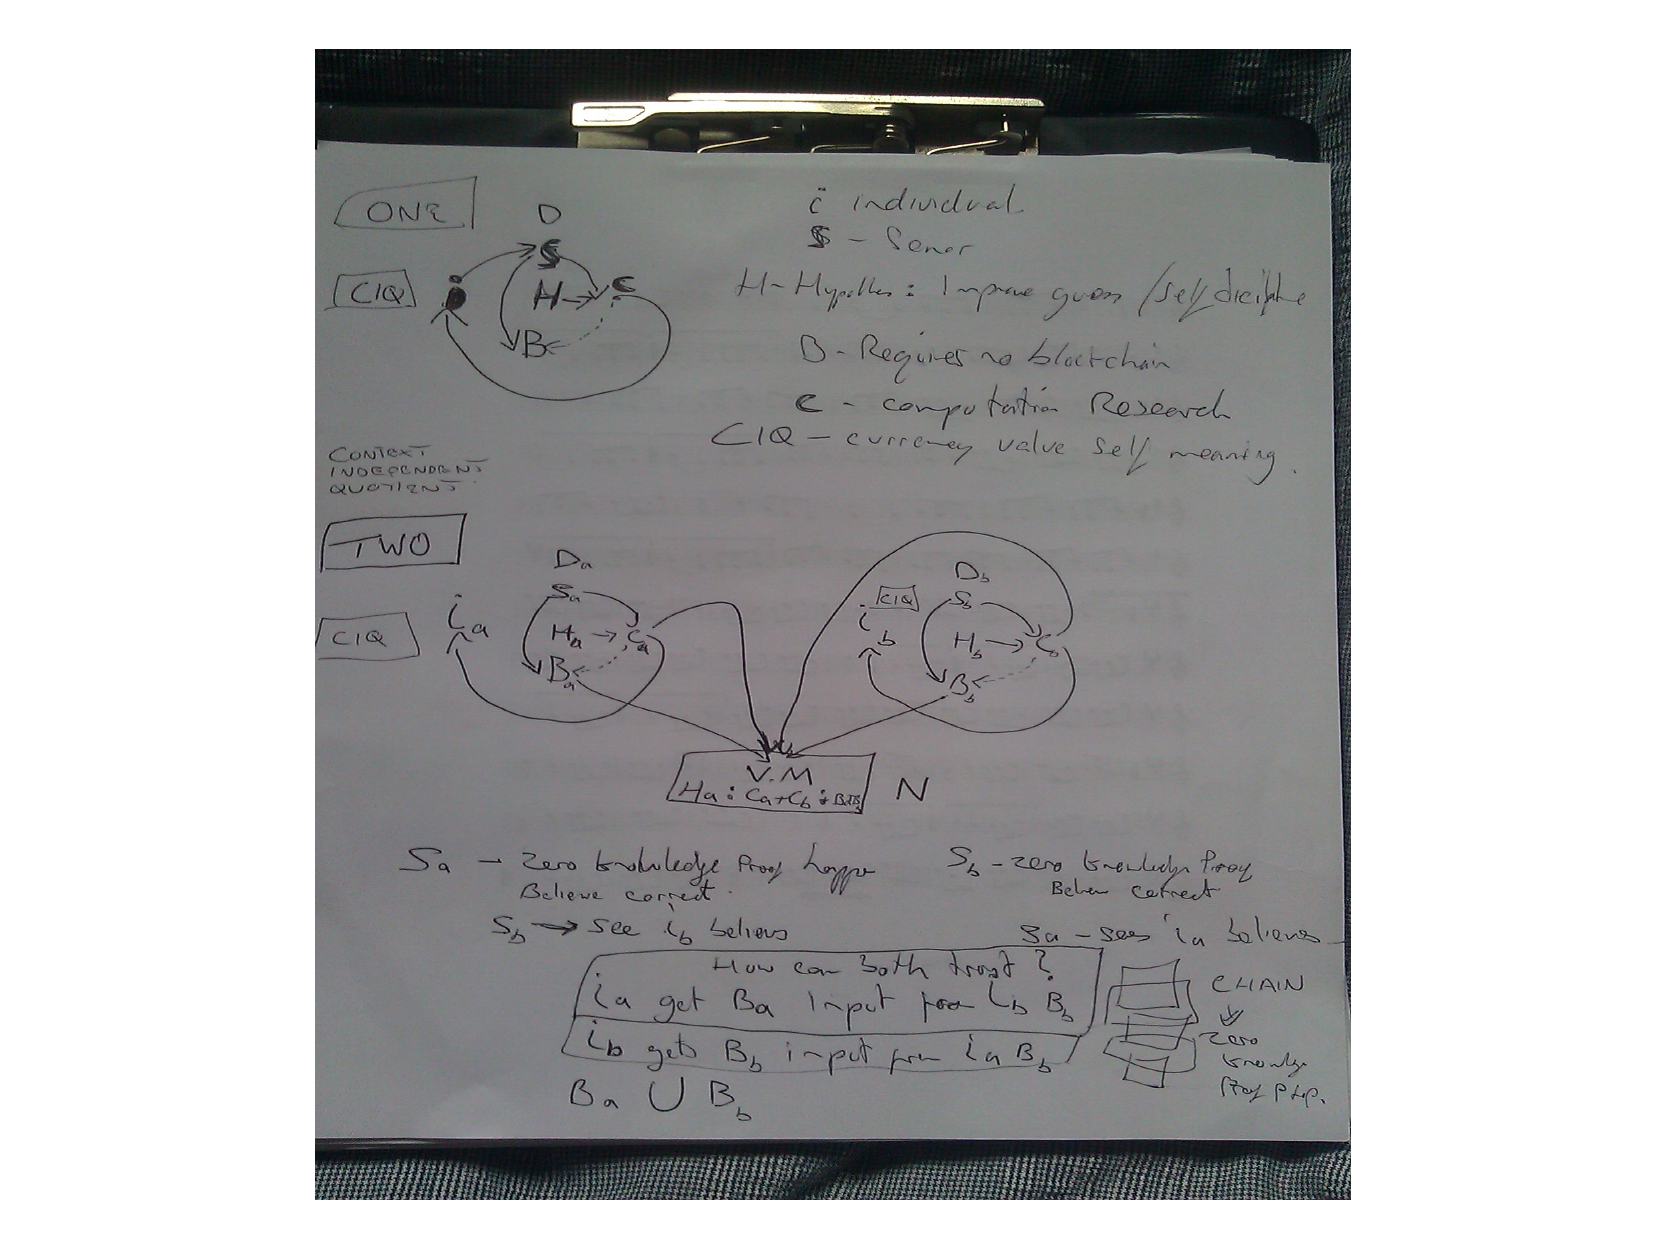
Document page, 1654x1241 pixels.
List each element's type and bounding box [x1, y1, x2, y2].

picture [315, 49, 1351, 1201]
